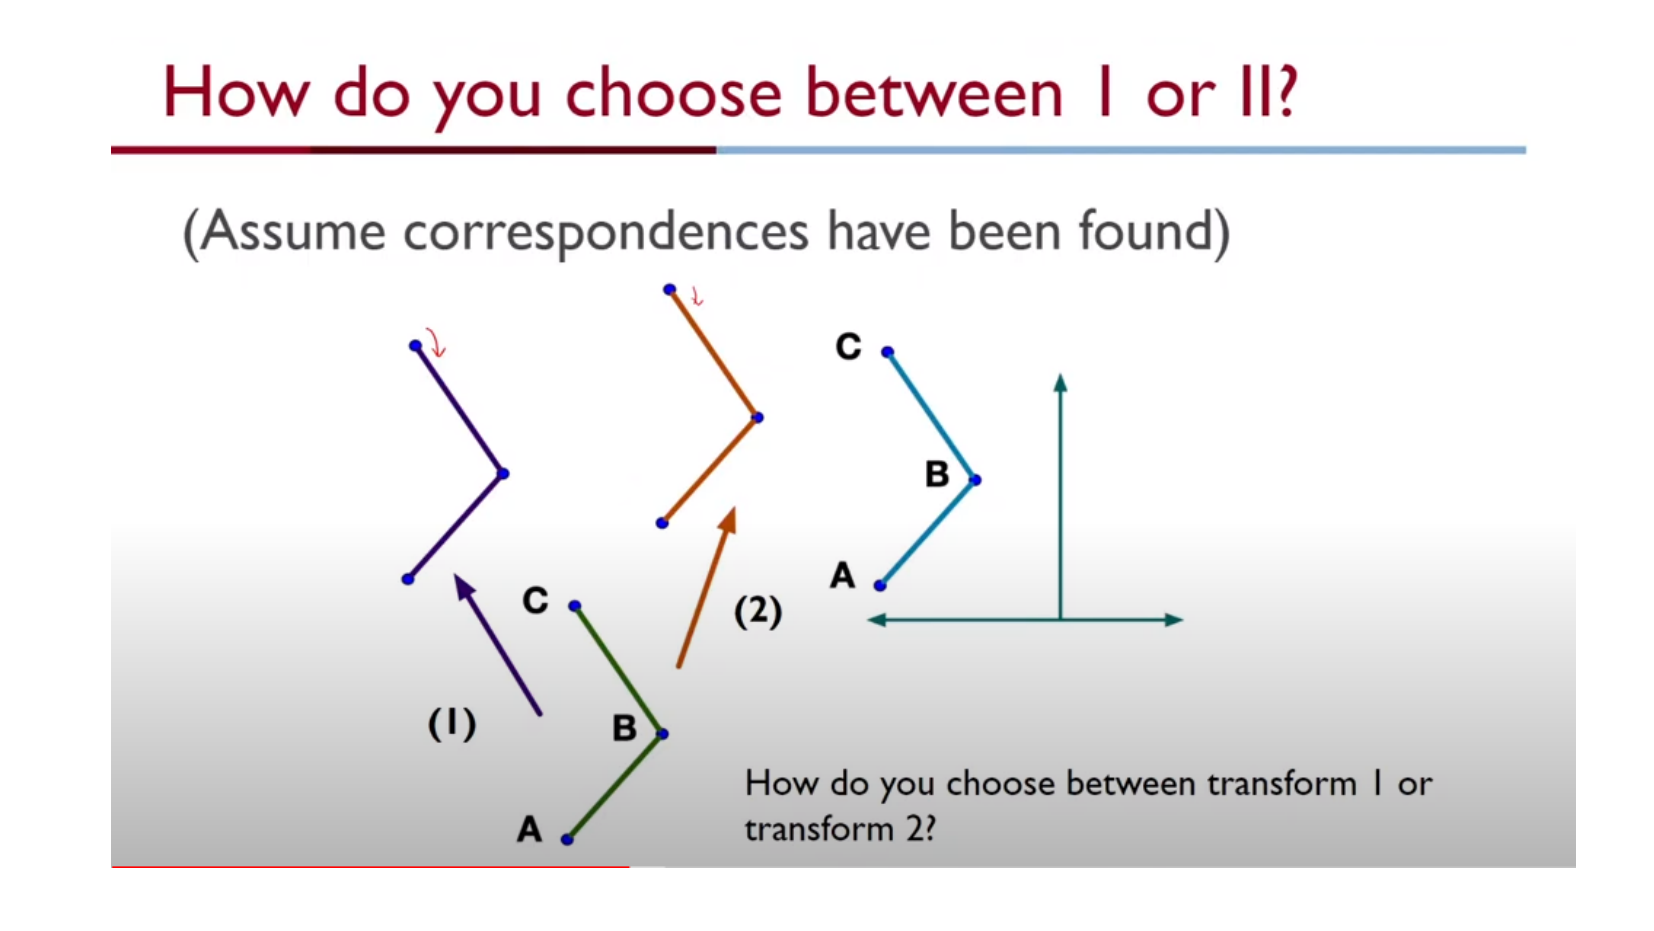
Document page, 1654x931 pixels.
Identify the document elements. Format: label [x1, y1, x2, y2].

picture [111, 37, 1576, 868]
